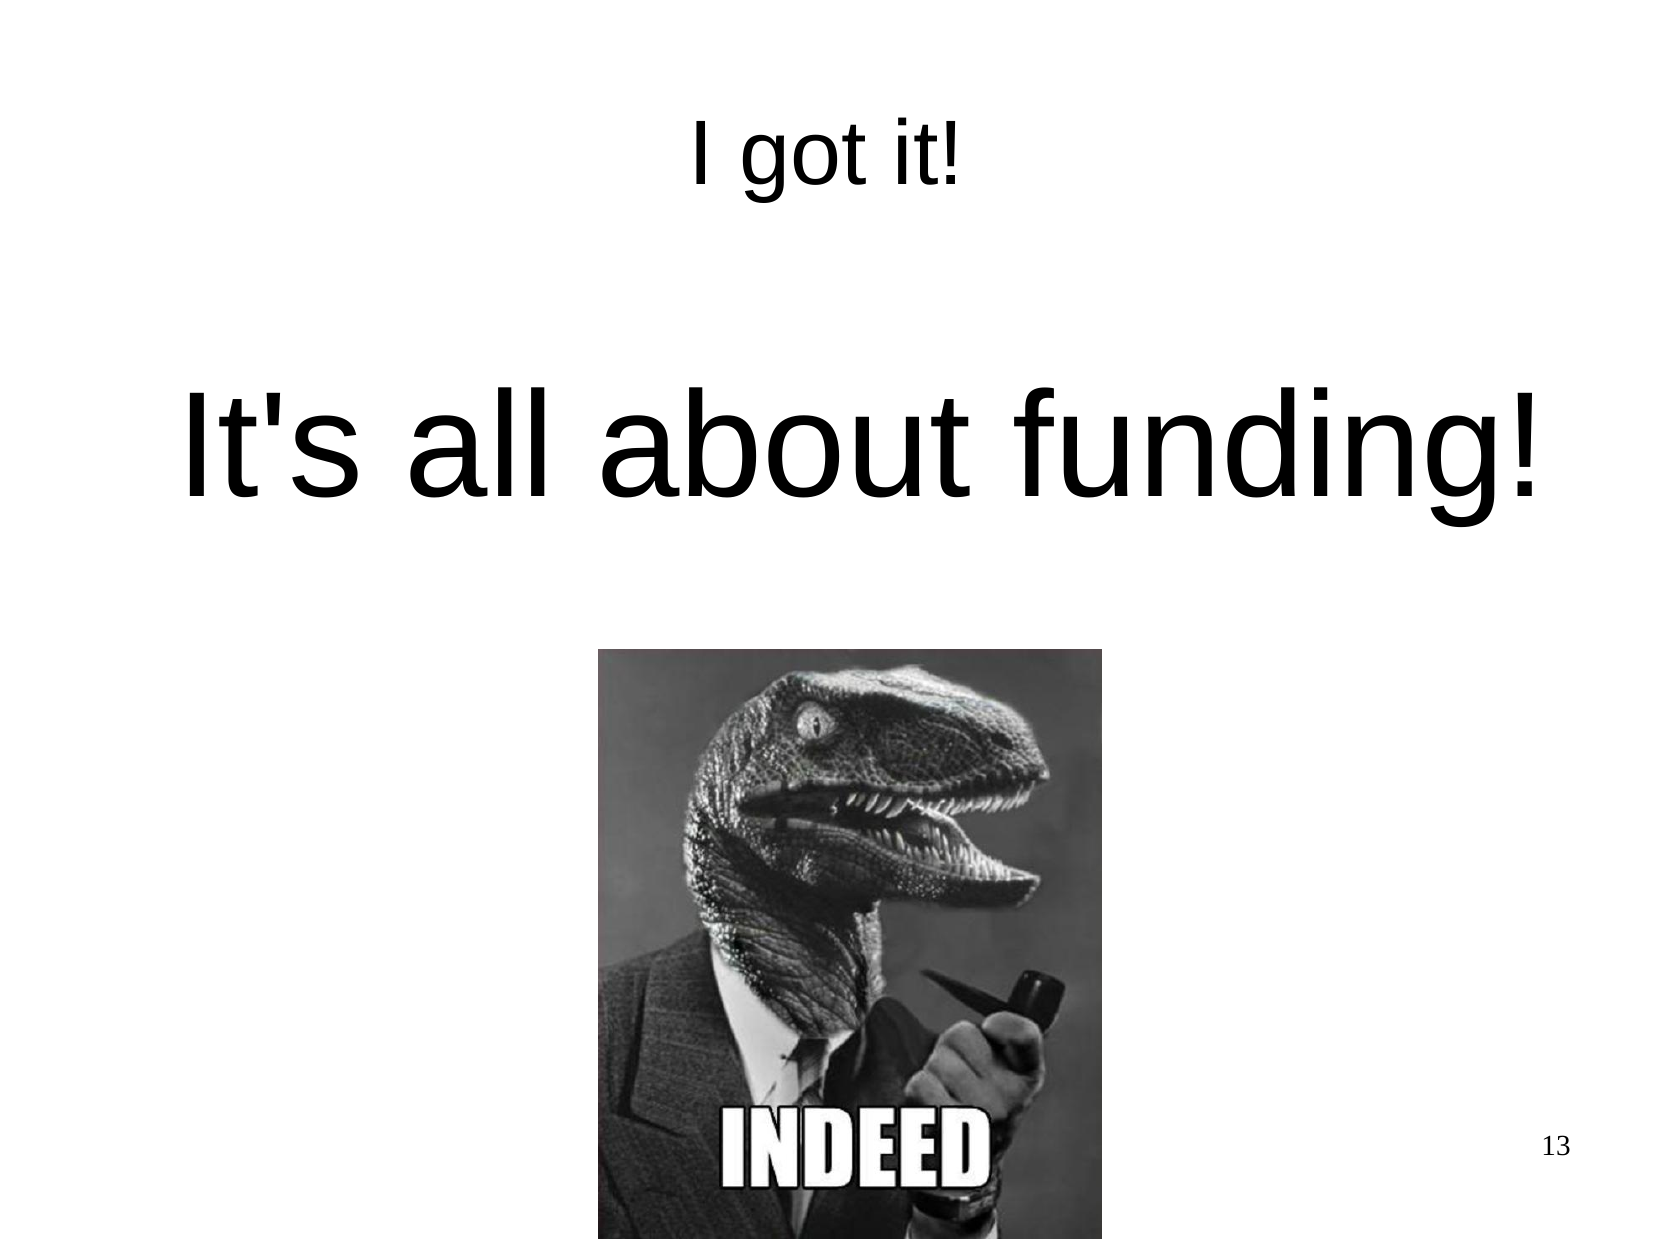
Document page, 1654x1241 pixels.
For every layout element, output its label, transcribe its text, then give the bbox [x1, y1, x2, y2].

picture [598, 649, 1102, 1239]
list It's all about funding! [82, 361, 1571, 1081]
title I got it! [82, 49, 1571, 257]
